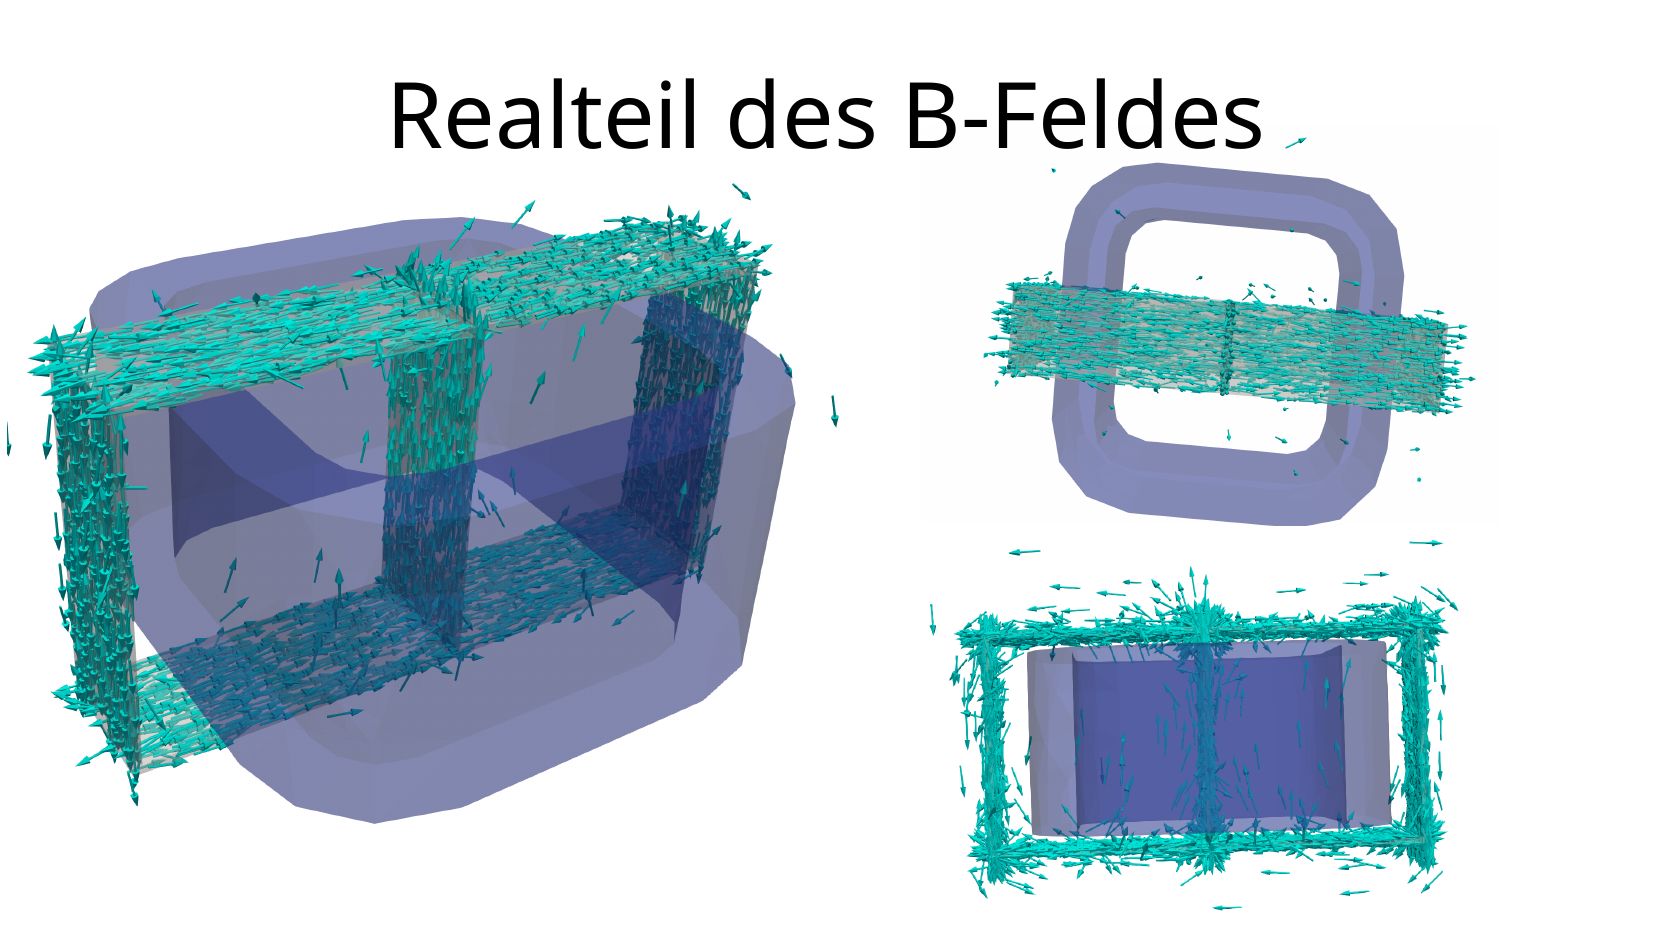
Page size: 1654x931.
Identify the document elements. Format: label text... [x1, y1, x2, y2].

title Realteil des B-Feldes [82, 35, 1571, 192]
picture [7, 170, 841, 830]
picture [870, 192, 1516, 924]
